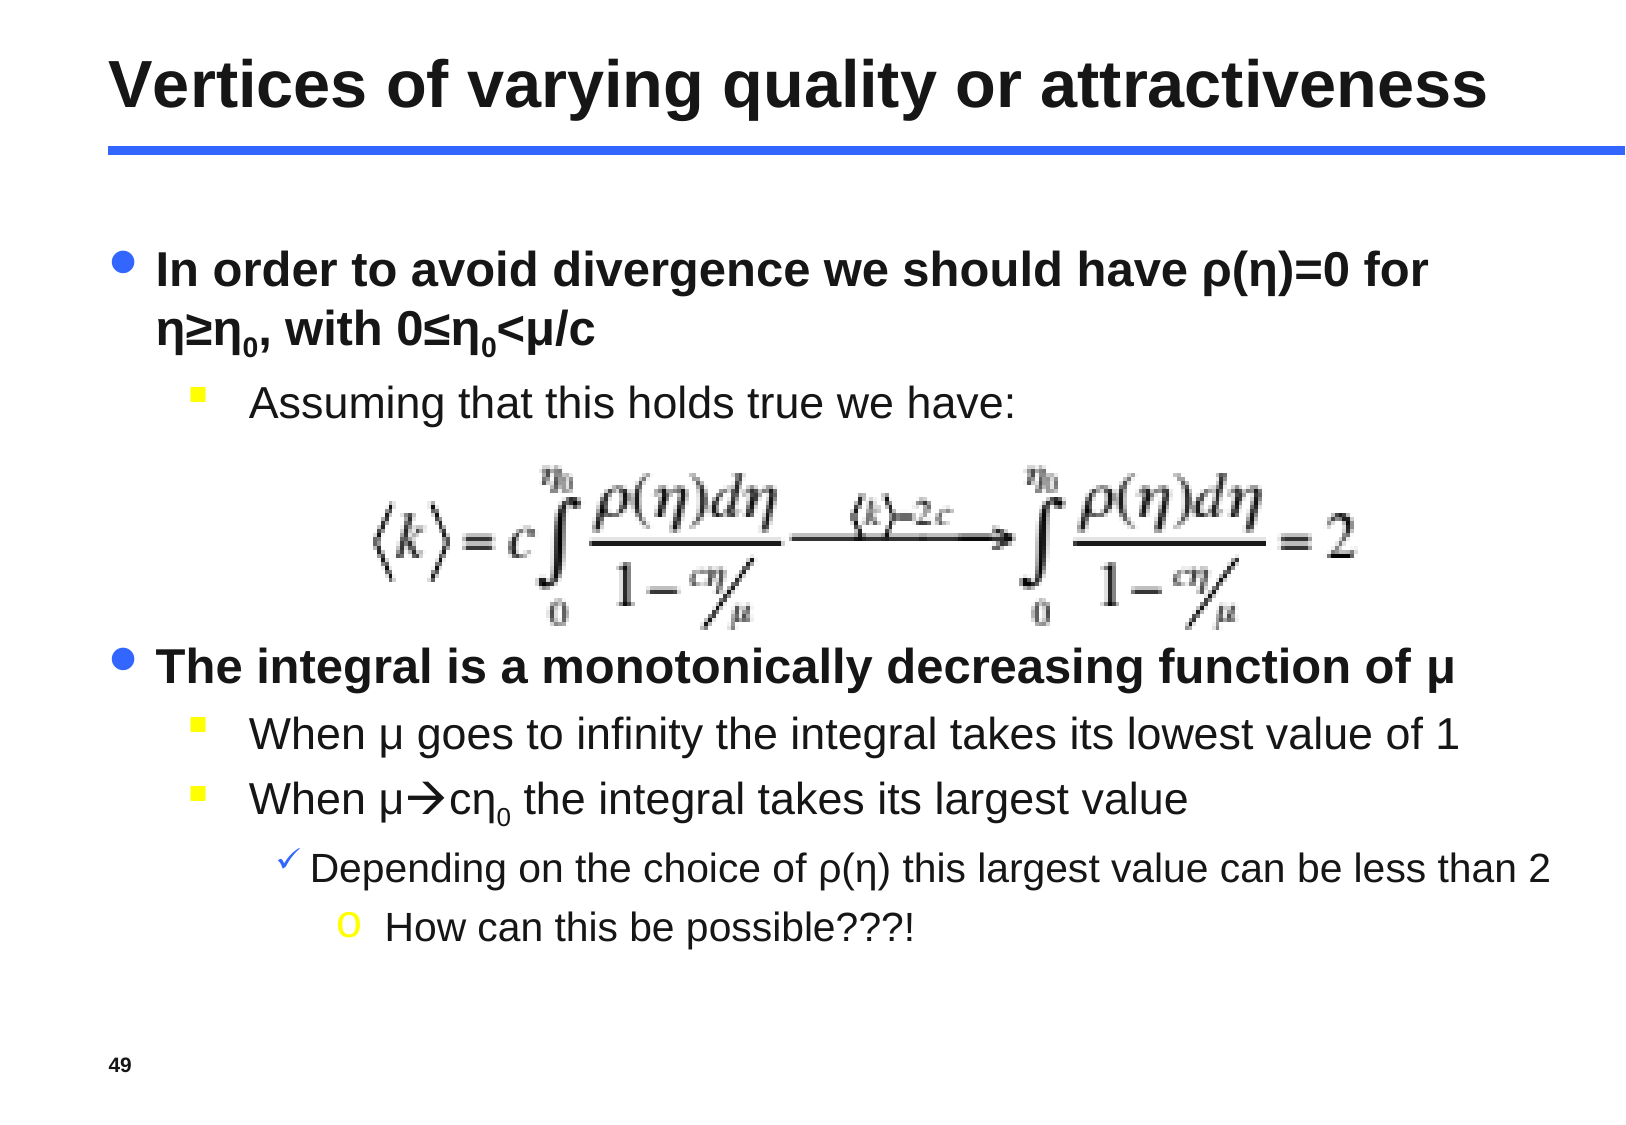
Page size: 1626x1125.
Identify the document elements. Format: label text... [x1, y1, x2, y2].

title Vertices of varying quality or attractiveness [108, 30, 1558, 131]
text_box <number> [108, 1051, 188, 1077]
list In order to avoid divergence we should have ρ(η)=0 for η≥η0, with 0≤η0<μ/c Assuming that this holds true we have: The integral is a monotonically decreasing function of μ When μ goes to infinity the integral takes its lowest value of 1 When μcη0 the integral takes its largest value Depending on the choice of ρ(η) this largest value can be less than 2 How can this be possible???! [108, 237, 1558, 975]
chart [366, 445, 1362, 635]
